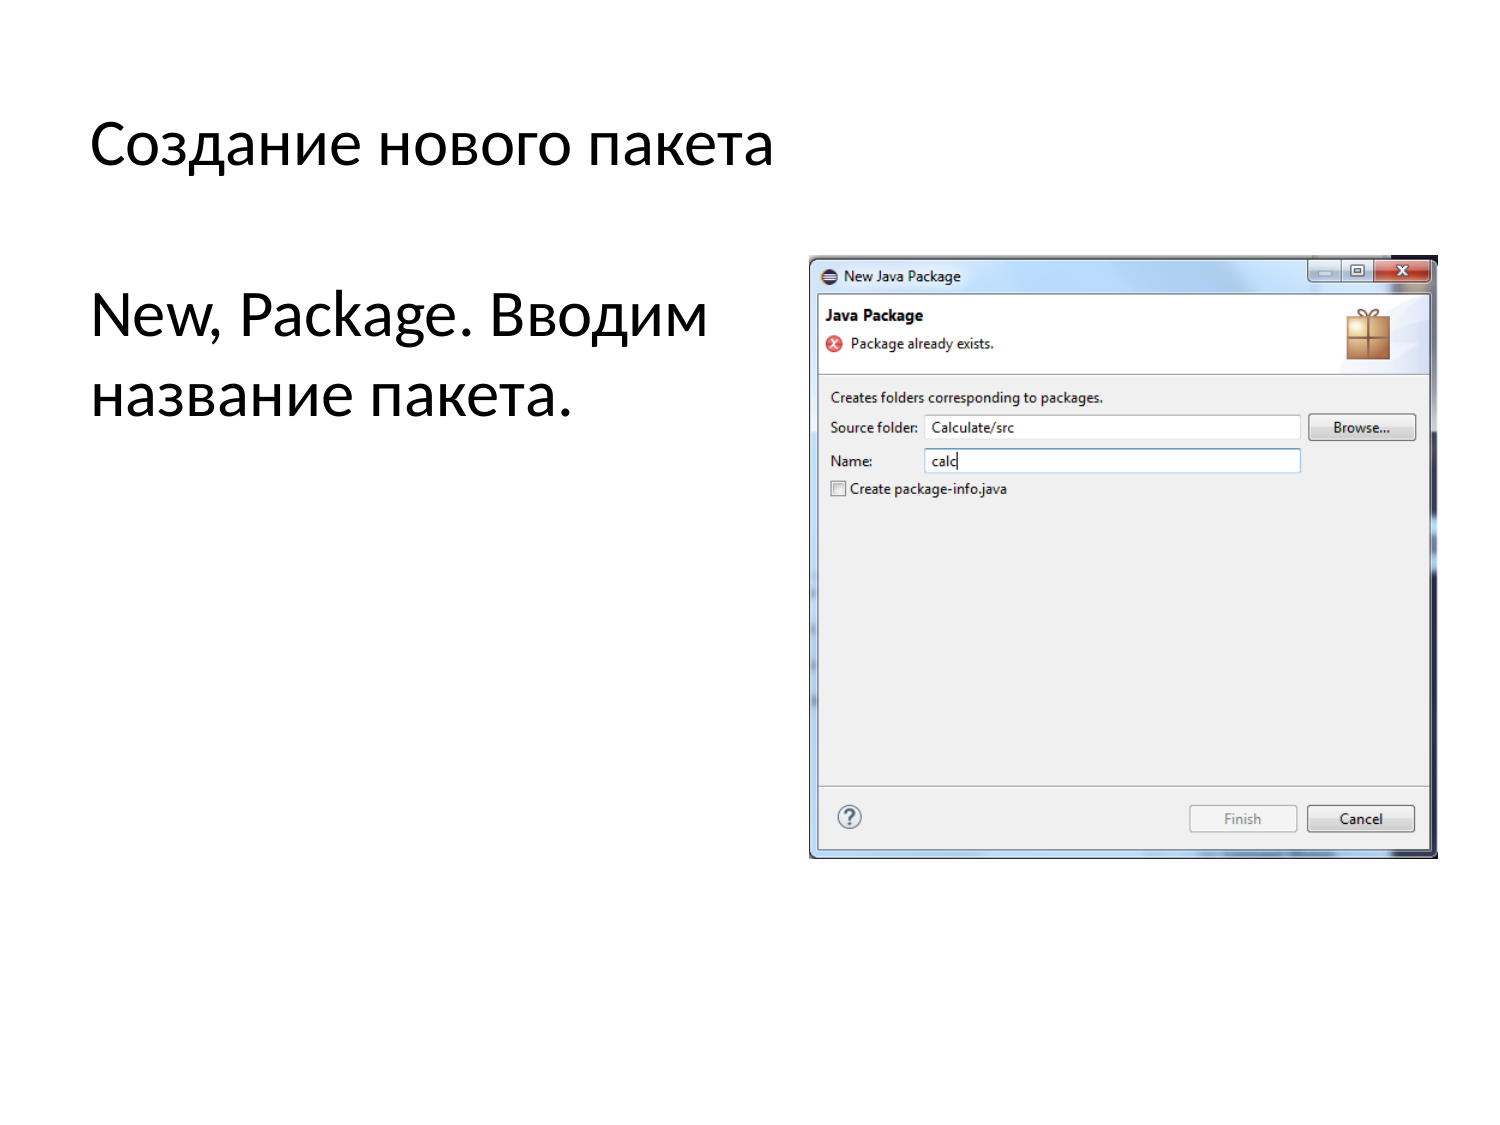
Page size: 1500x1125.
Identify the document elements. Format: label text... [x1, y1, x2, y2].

picture [809, 255, 1438, 859]
title Создание нового пакета [75, 45, 1425, 233]
list New, Package. Вводим название пакета. [75, 262, 750, 1005]
